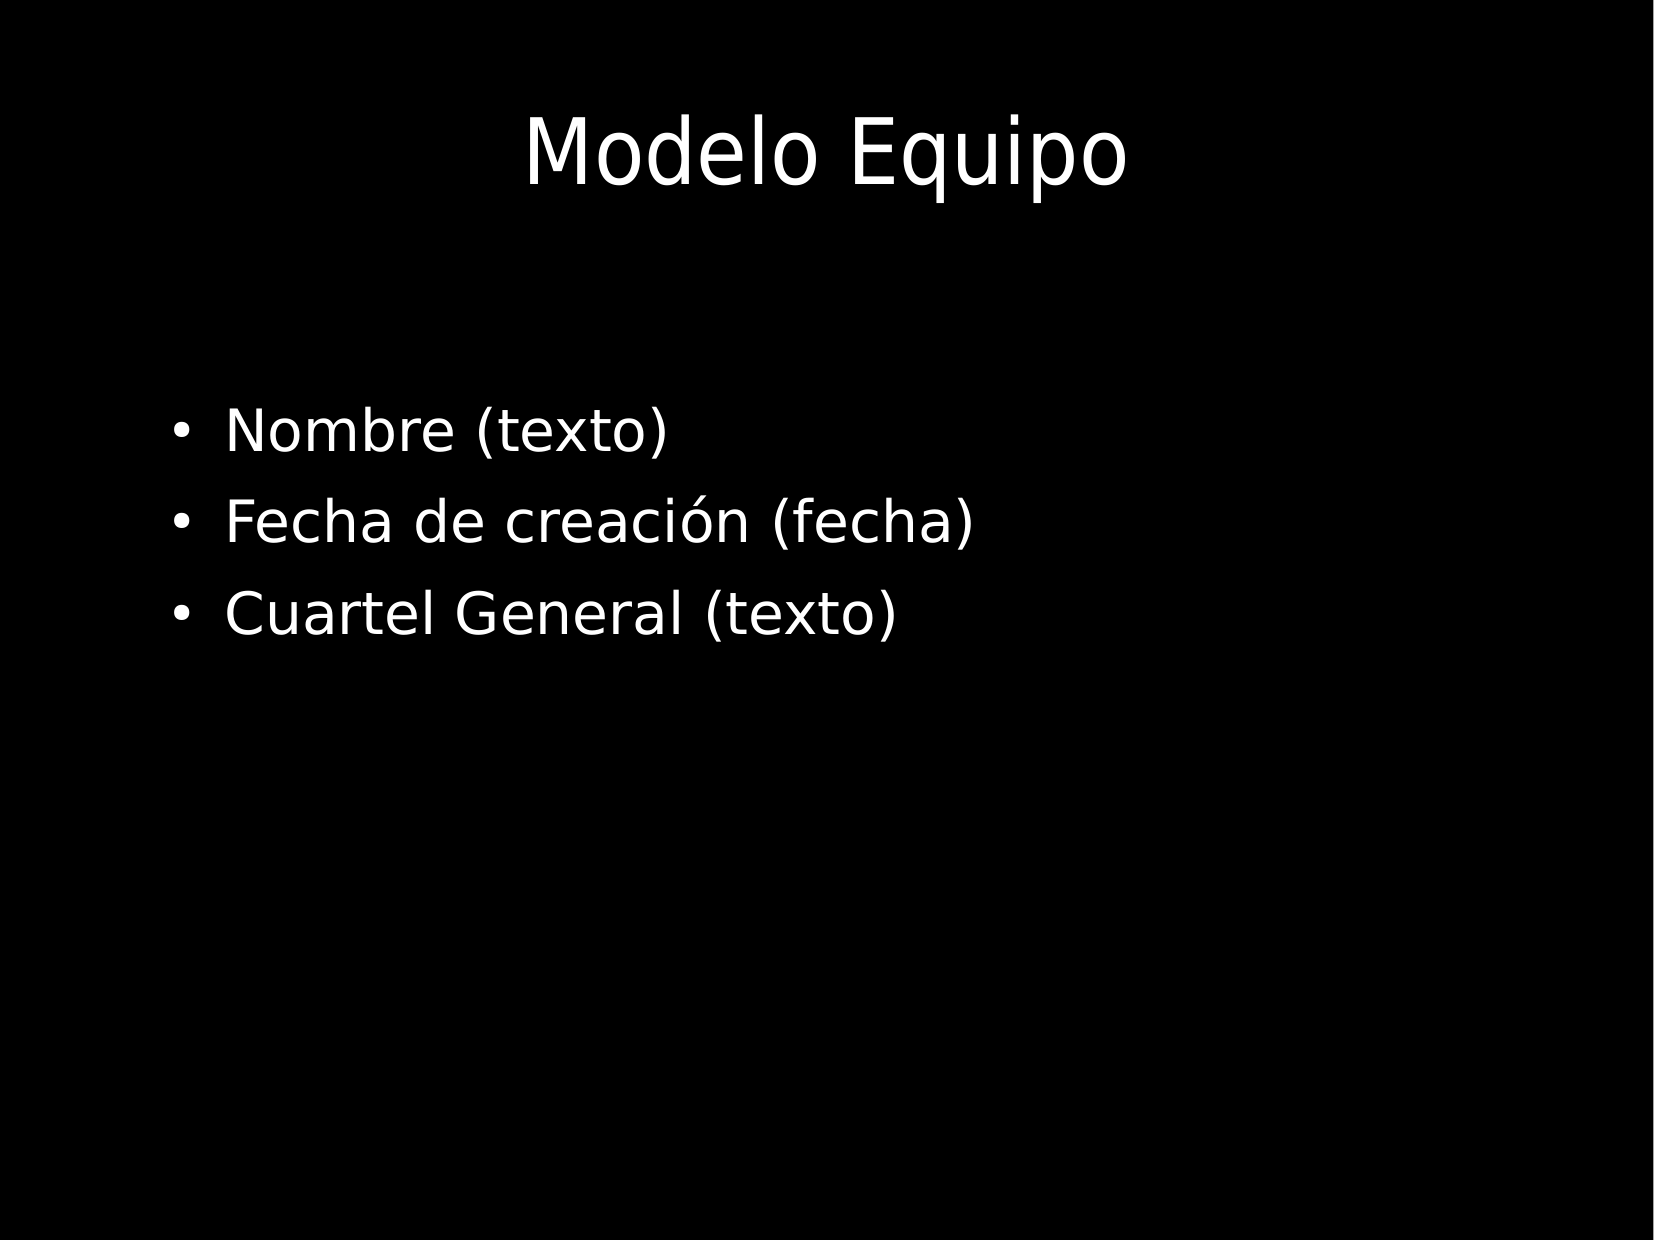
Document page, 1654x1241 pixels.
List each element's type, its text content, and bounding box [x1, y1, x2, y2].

title Modelo Equipo [82, 49, 1571, 257]
list Nombre (texto) Fecha de creación (fecha) Cuartel General (texto) [82, 290, 1571, 1109]
